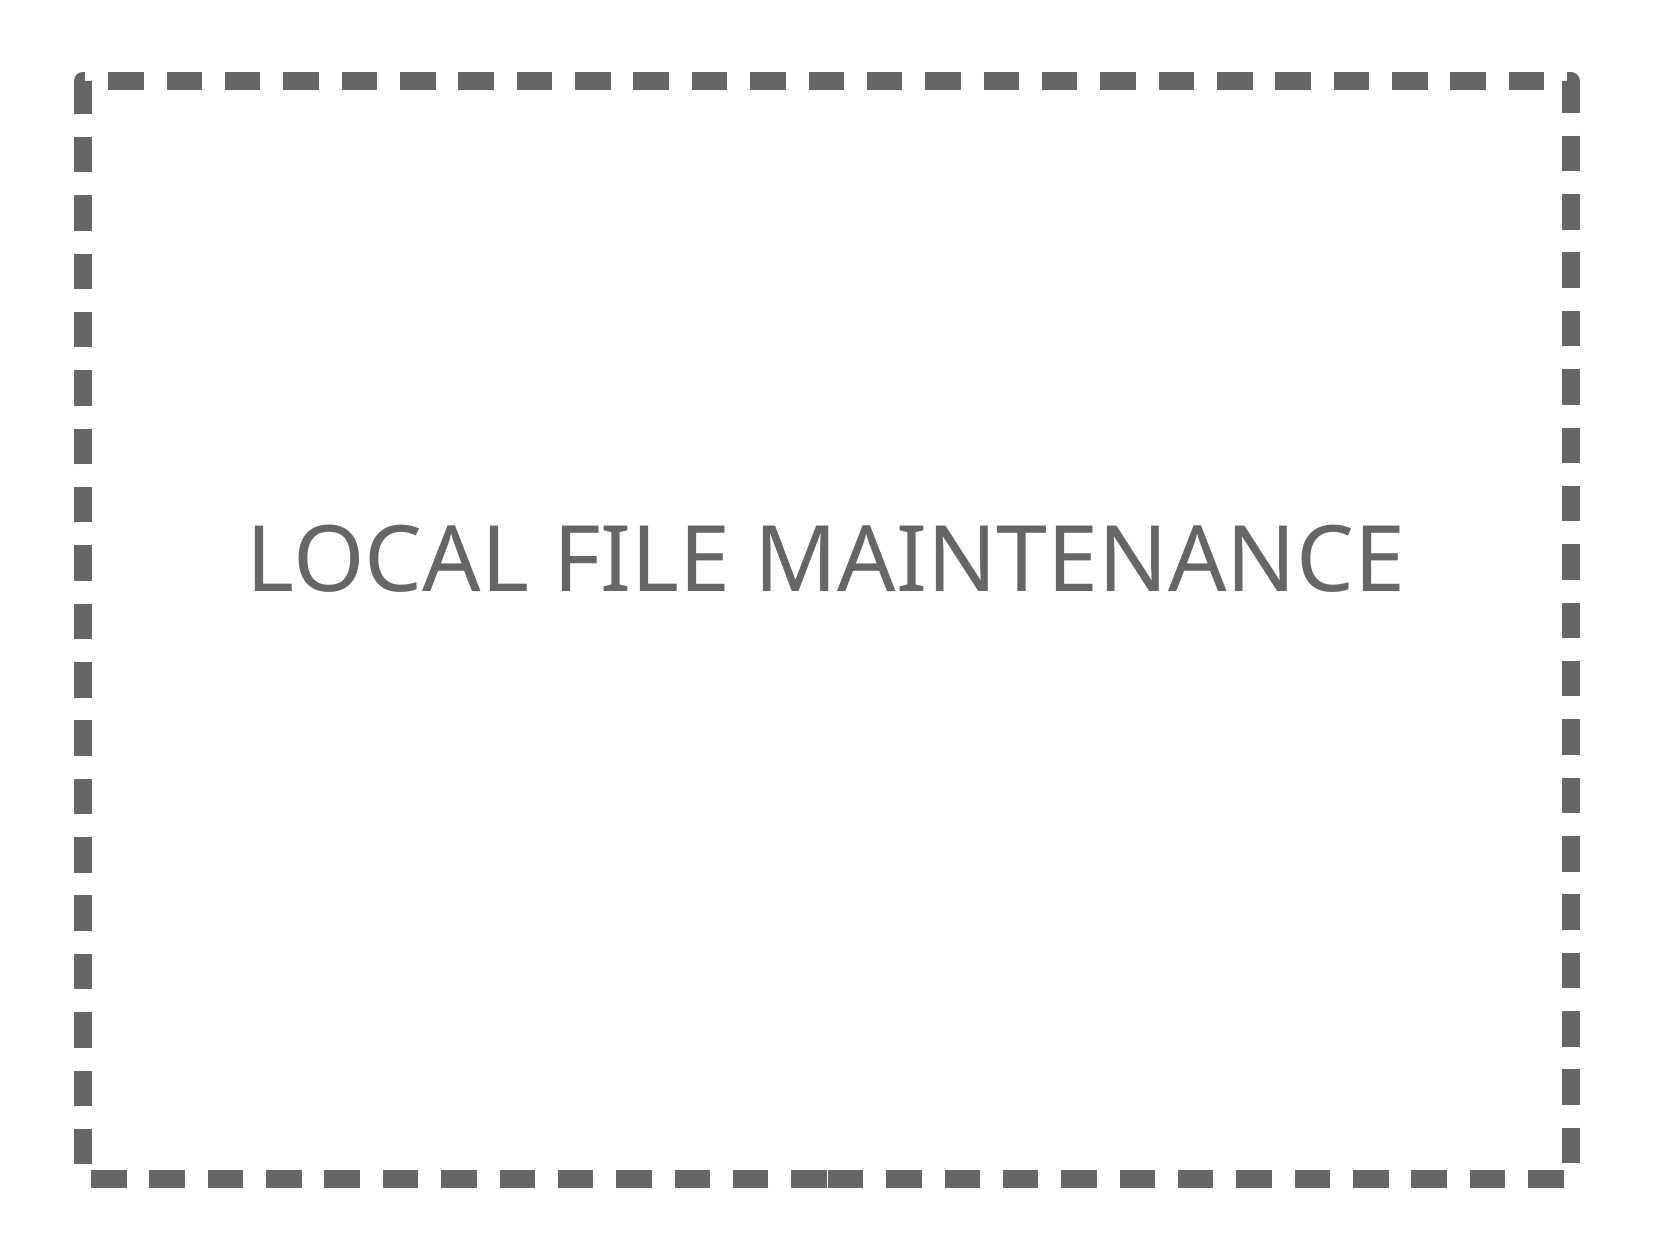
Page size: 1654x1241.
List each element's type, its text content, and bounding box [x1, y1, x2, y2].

subtitle LOCAL FILE MAINTENANCE [82, 81, 1571, 1179]
